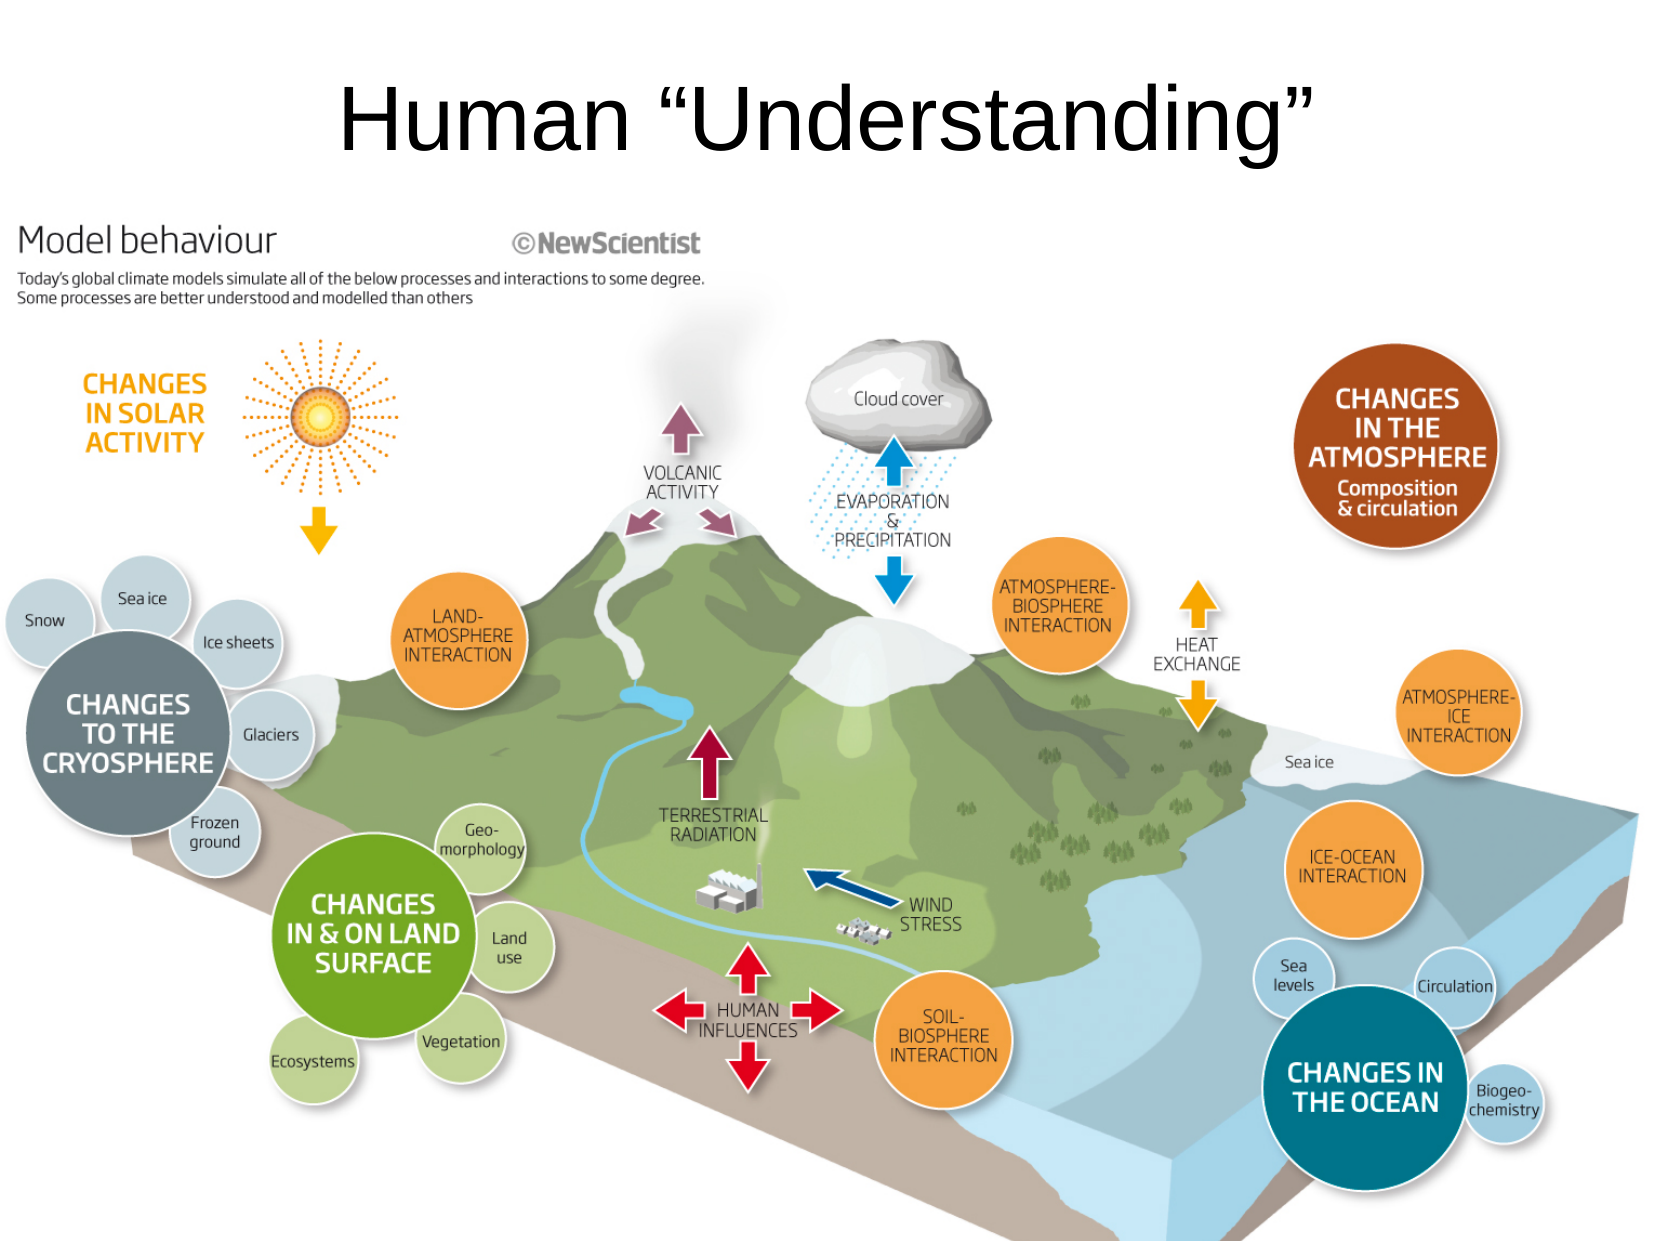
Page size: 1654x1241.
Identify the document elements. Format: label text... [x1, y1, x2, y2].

picture [0, 209, 1654, 1241]
title Human “Understanding” [82, 15, 1571, 209]
